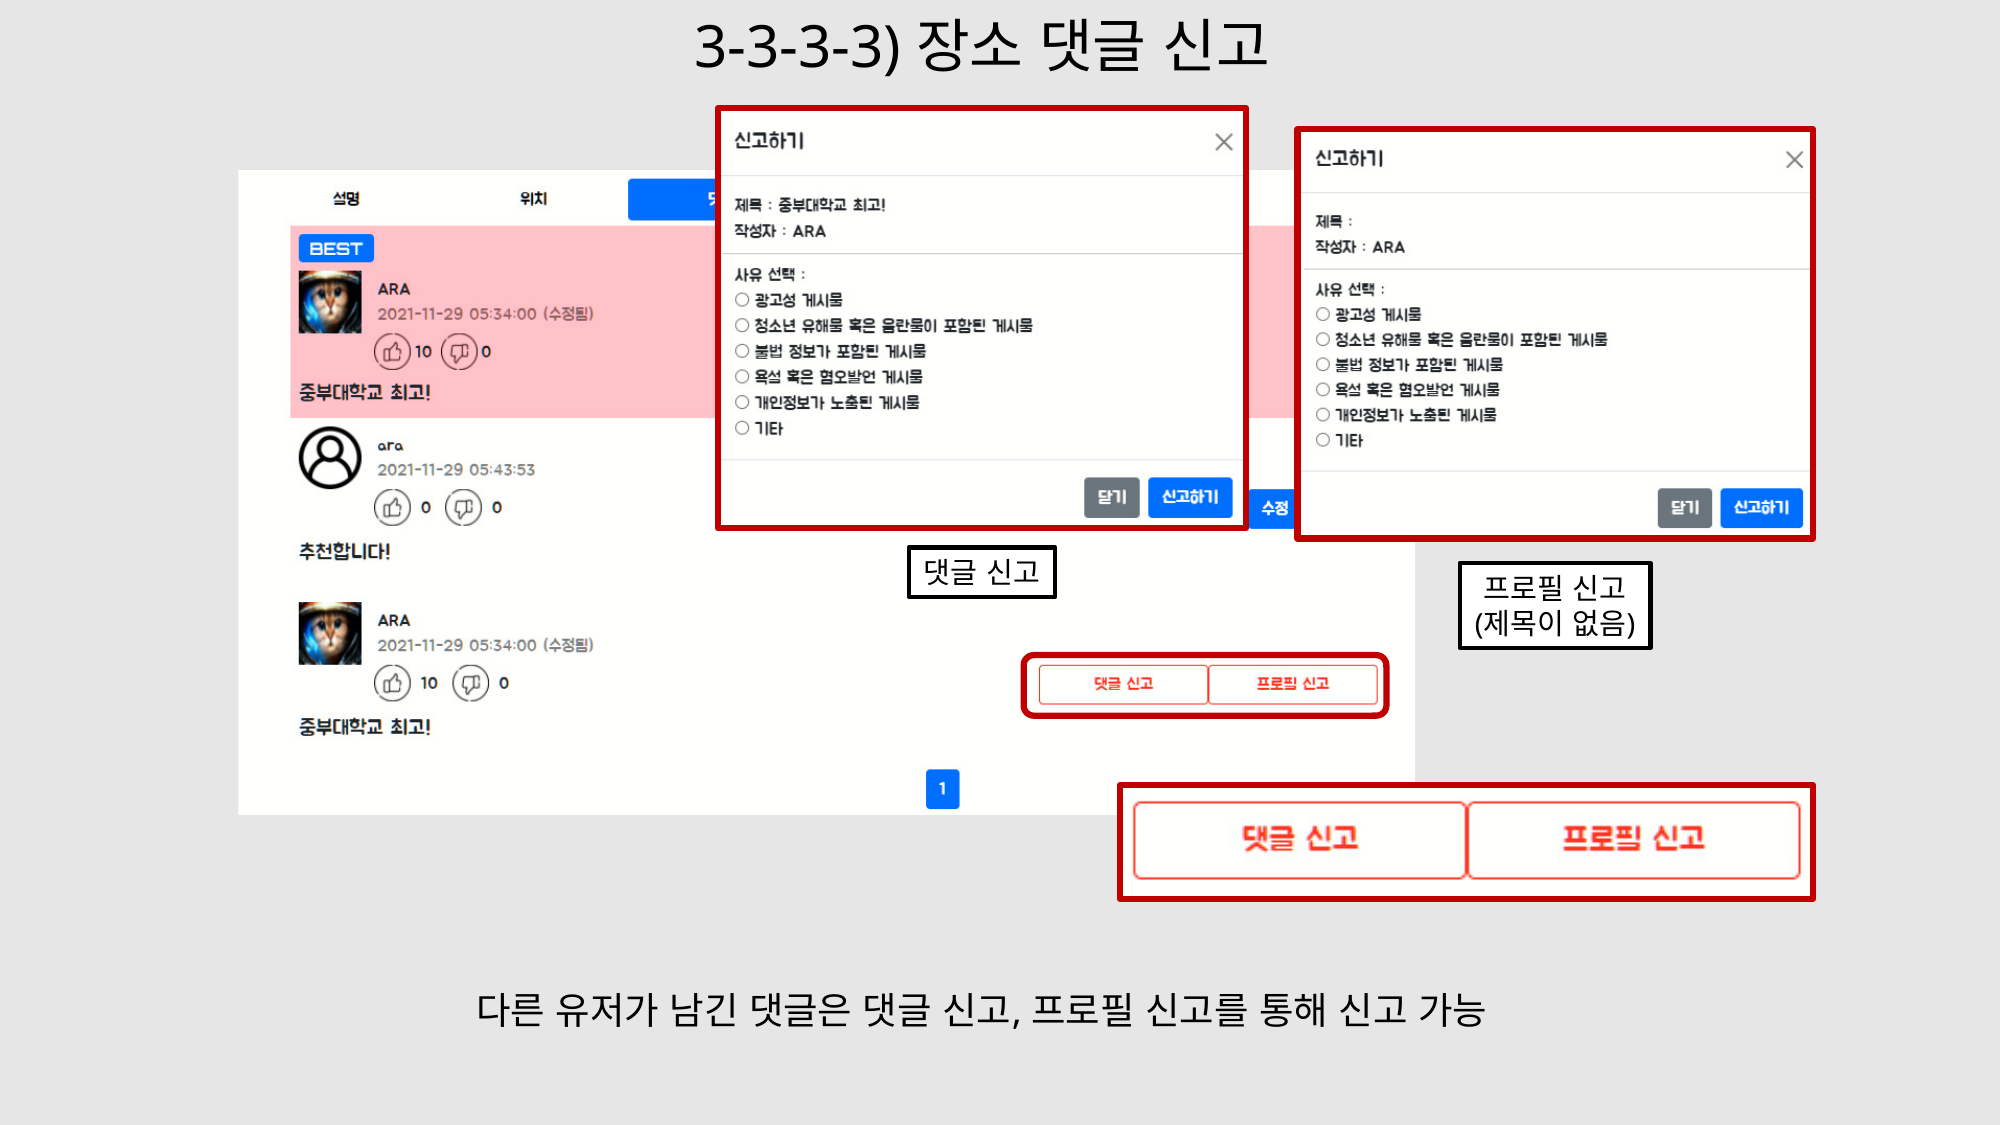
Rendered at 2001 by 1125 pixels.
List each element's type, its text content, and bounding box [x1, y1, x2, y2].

text_box 3-3-3-3) 장소 댓글 신고 [482, 2, 1482, 87]
text_box 프로필 신고 (제목이 없음) [1459, 563, 1651, 648]
text_box 댓글 신고 [908, 547, 1055, 598]
picture [238, 170, 1415, 815]
text_box 다른 유저가 남긴 댓글은 댓글 신고, 프로필 신고를 통해 신고 가능 [461, 979, 1503, 1040]
picture [721, 111, 1243, 526]
picture [1122, 787, 1810, 896]
picture [1300, 132, 1810, 536]
